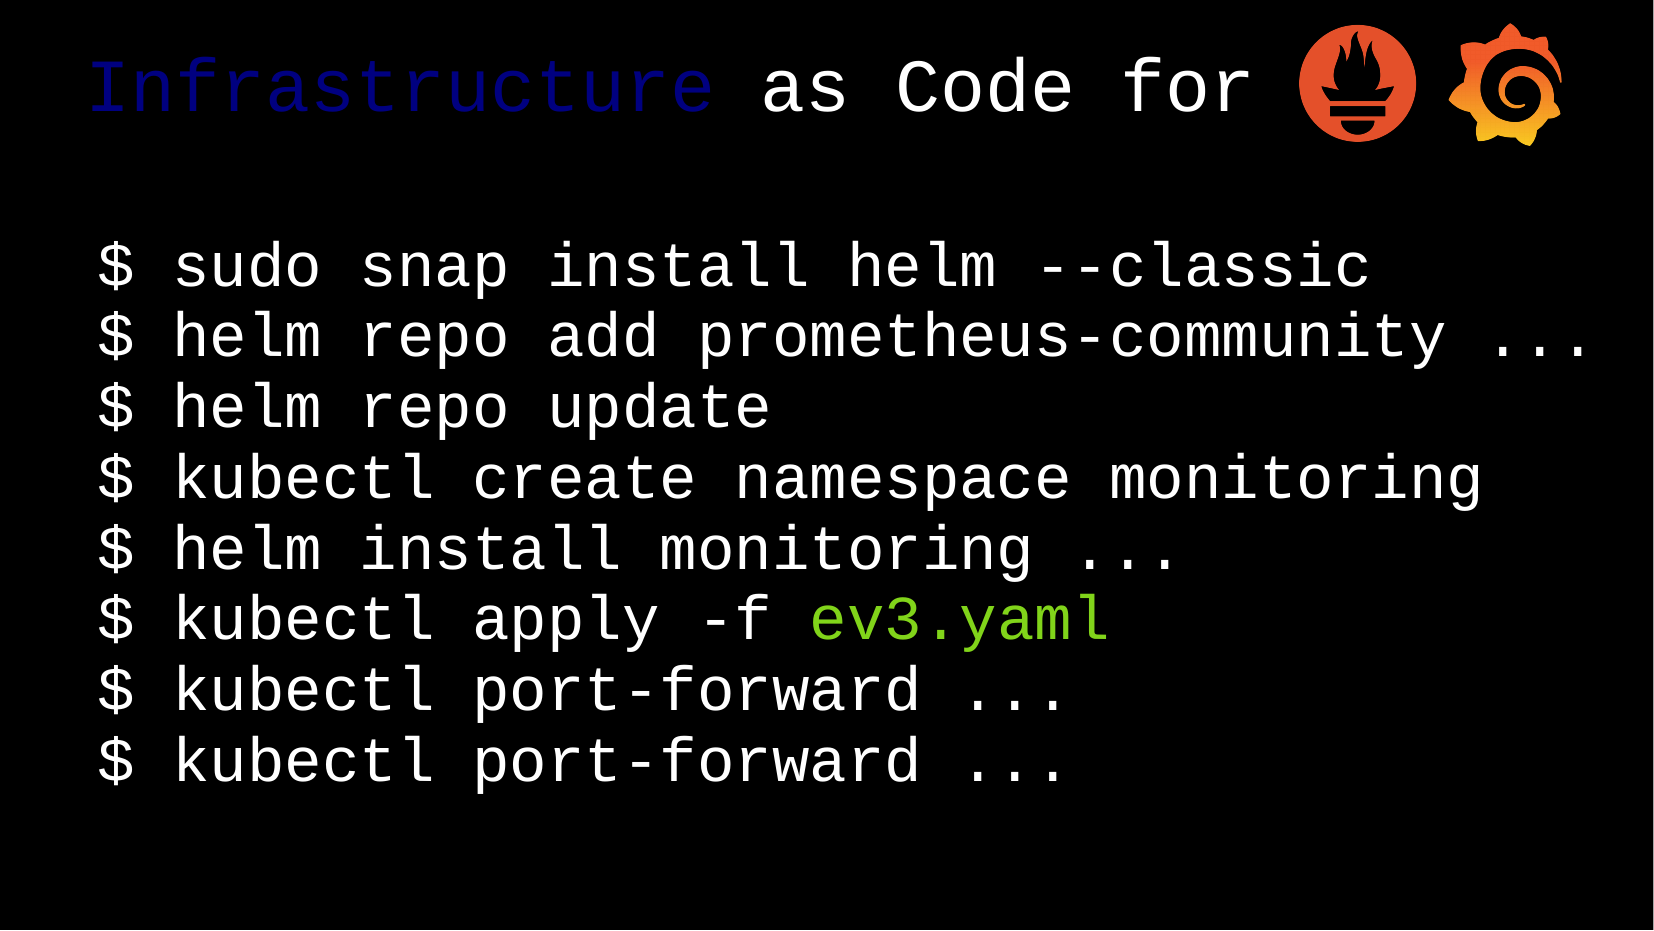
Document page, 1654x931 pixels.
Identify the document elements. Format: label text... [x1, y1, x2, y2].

picture [1299, 24, 1418, 142]
text_box Infrastructure as Code for [70, 41, 1276, 142]
picture [1427, 23, 1583, 149]
text_box $ sudo snap install helm --classic $ helm repo add prometheus-community ... $ helm repo update $ kubectl create namespace monitoring $ helm install monitoring ... $ kubectl apply -f ev3.yaml $ kubectl port-forward ... $ kubectl port-forward ... [82, 226, 1654, 827]
